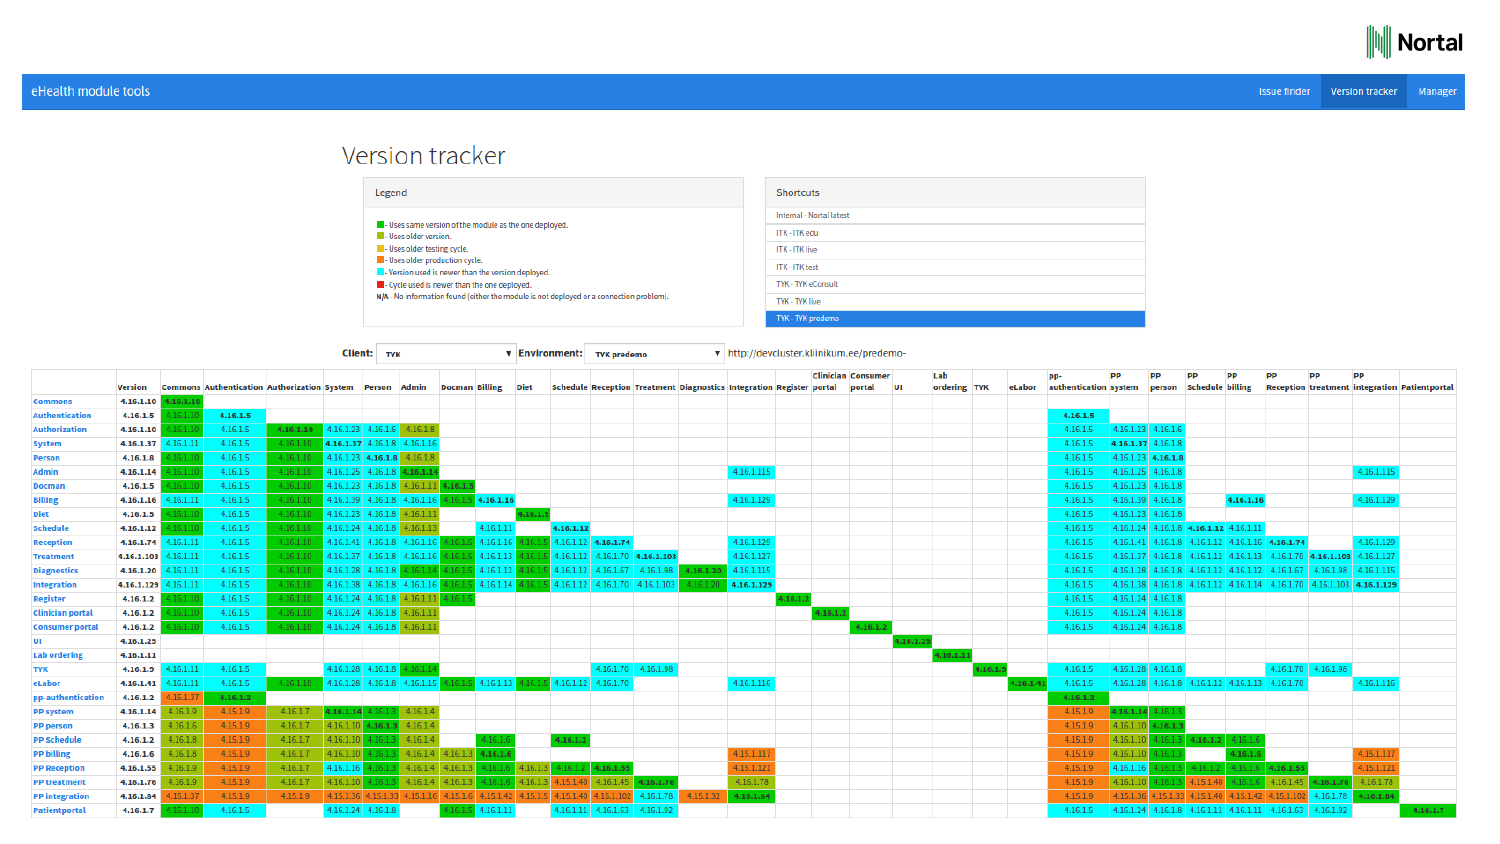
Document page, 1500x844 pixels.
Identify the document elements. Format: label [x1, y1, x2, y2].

picture [22, 74, 1465, 826]
